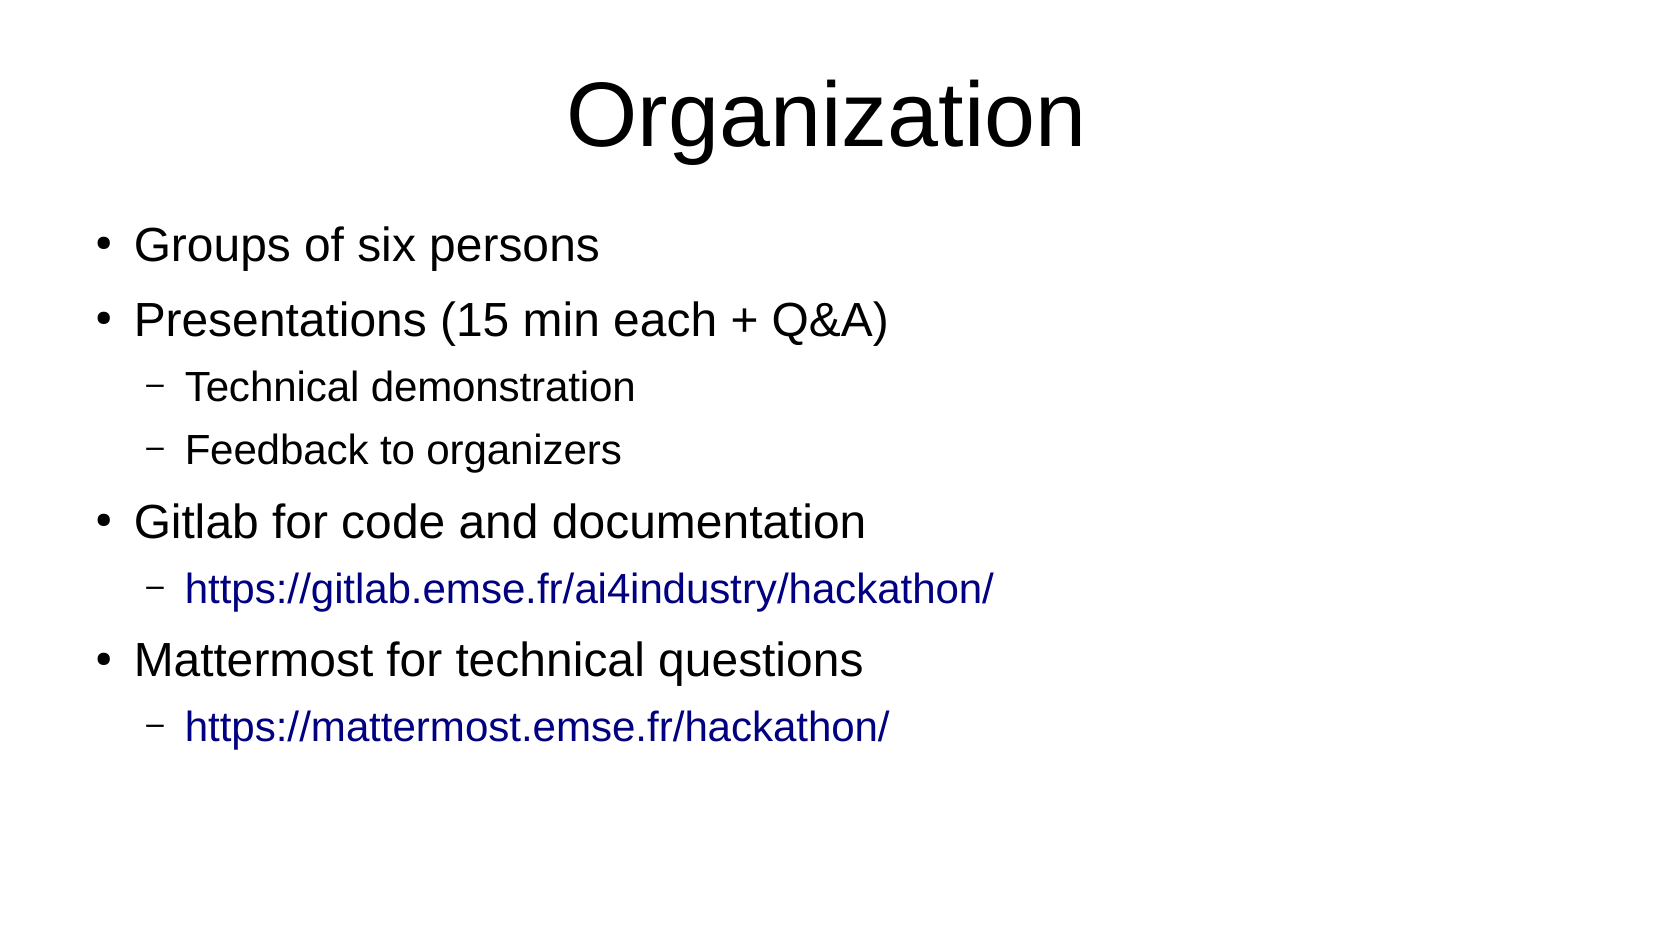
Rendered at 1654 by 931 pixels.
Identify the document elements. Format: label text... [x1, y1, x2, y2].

list Groups of six persons Presentations (15 min each + Q&A) Technical demonstration Feedback to organizers Gitlab for code and documentation https://gitlab.emse.fr/ai4industry/hackathon/ Mattermost for technical questions https://mattermost.emse.fr/hackathon/ [82, 217, 1571, 758]
title Organization [82, 37, 1571, 193]
